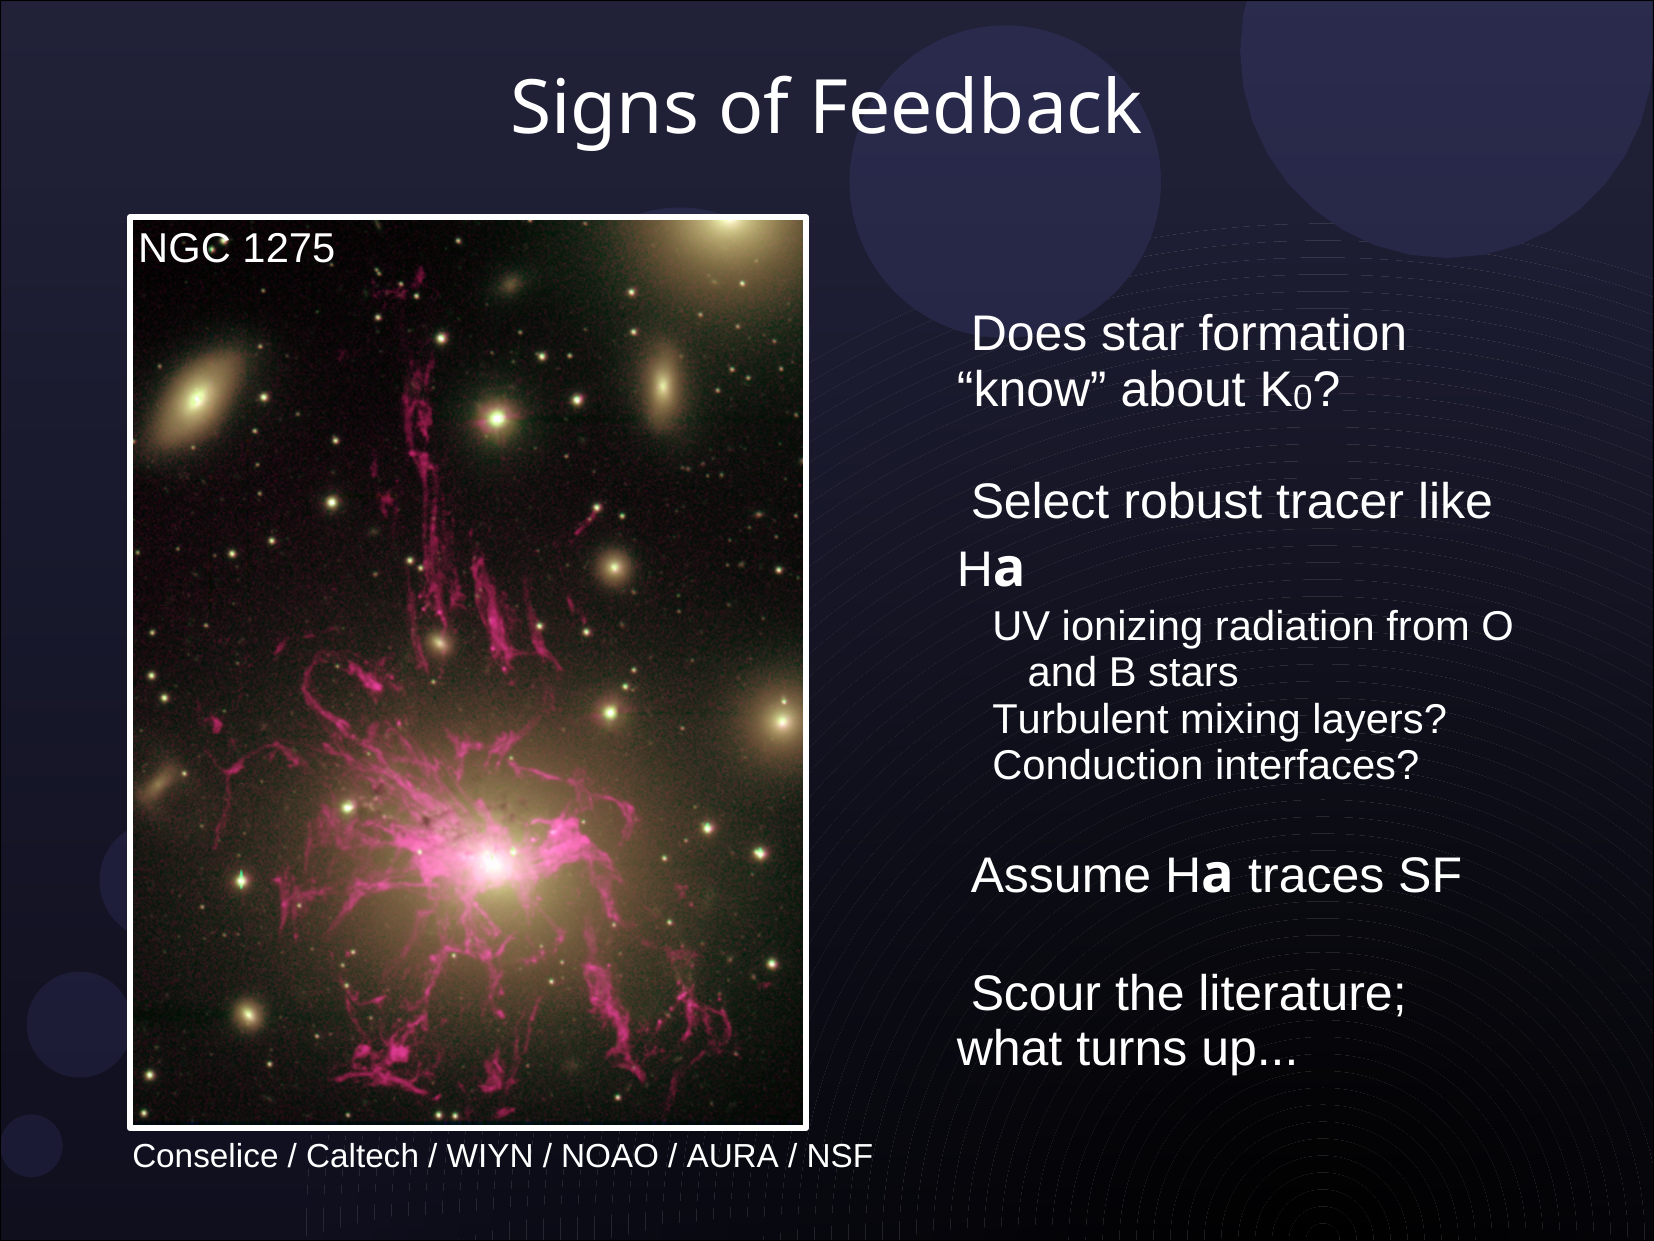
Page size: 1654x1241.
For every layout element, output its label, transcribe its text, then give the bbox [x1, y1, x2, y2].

picture [133, 220, 804, 1126]
text_box Signs of Feedback [151, 53, 1502, 160]
text_box NGC 1275 [138, 225, 336, 272]
text_box Does star formation “know” about K0? Select robust tracer like Ha UV ionizing radiation from O and B stars Turbulent mixing layers? Conduction interfaces? Assume Ha traces SF Scour the literature; what turns up... [953, 302, 1521, 1067]
text_box Conselice / Caltech / WIYN / NOAO / AURA / NSF [132, 1137, 873, 1175]
